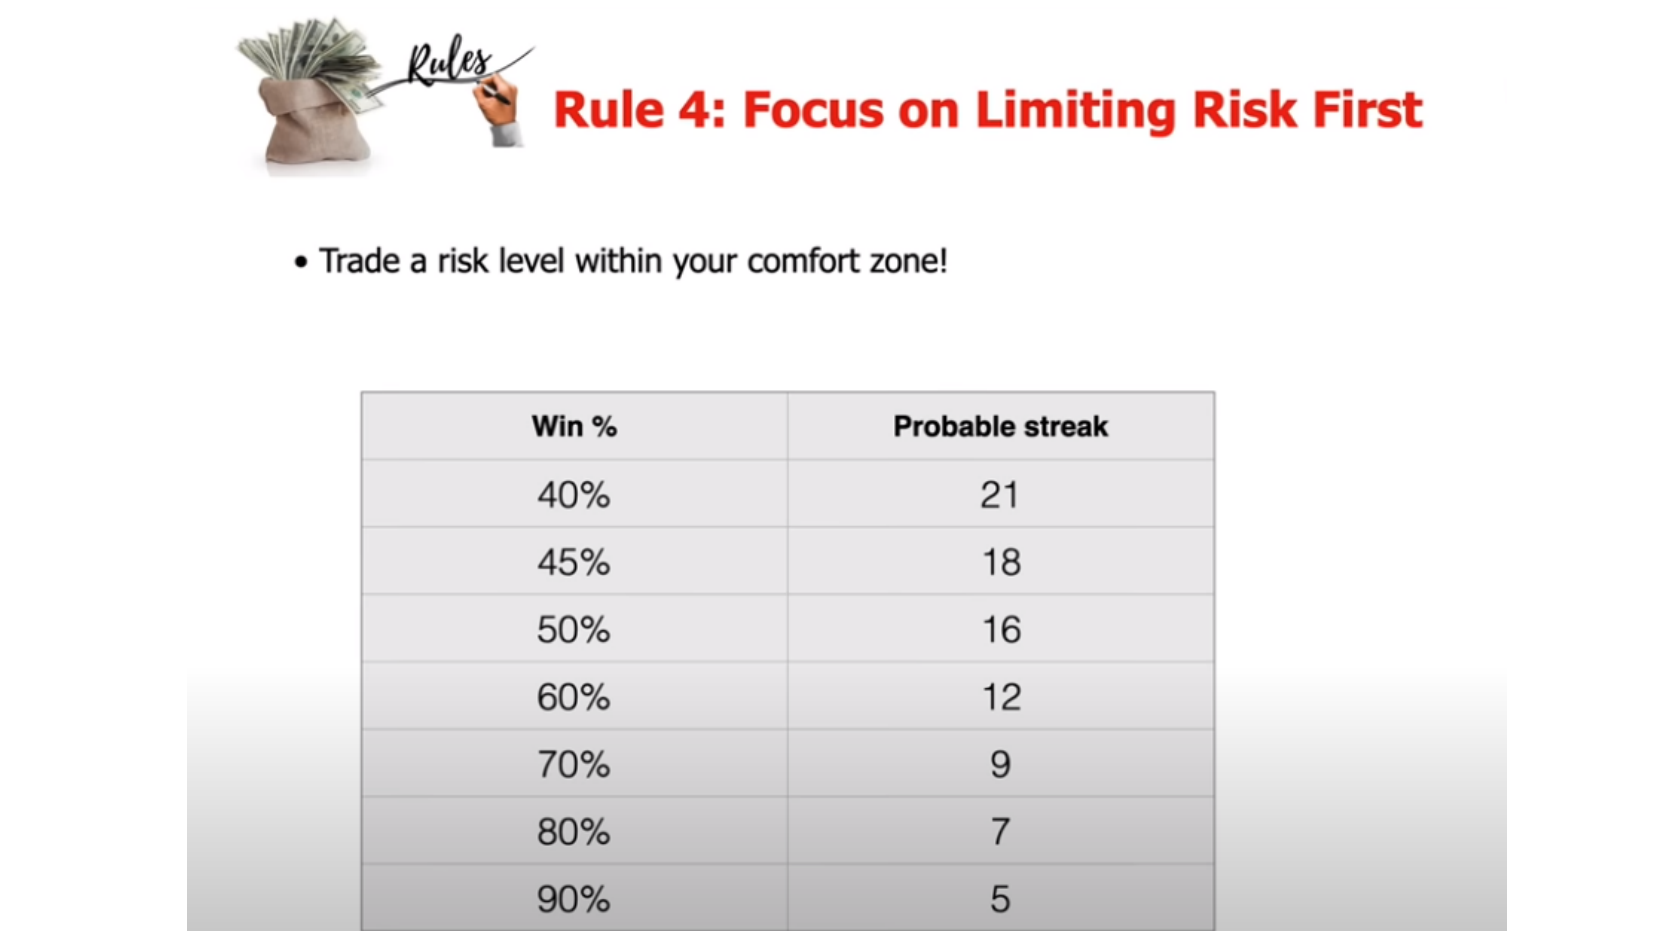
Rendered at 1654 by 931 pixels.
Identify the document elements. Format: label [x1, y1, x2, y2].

picture [187, 7, 1507, 931]
